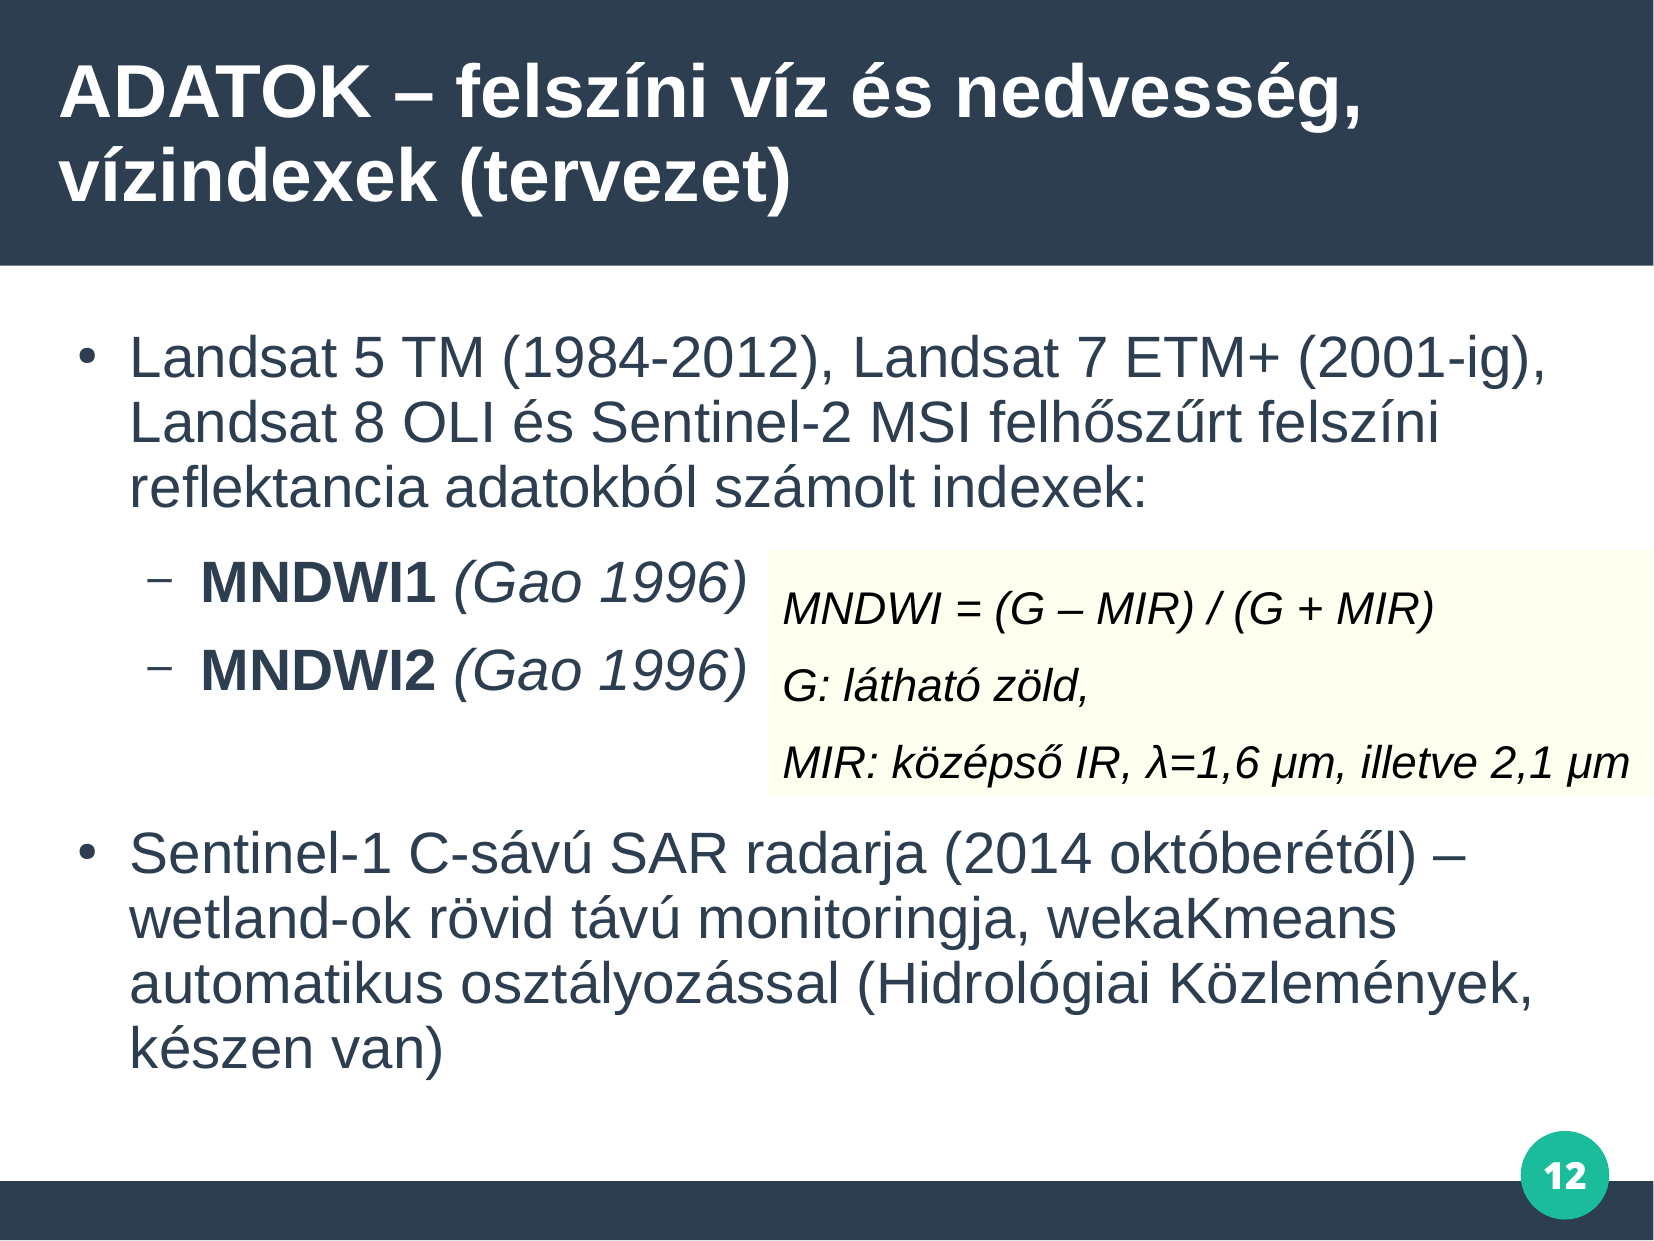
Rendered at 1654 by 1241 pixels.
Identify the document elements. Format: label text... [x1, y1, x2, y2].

title ADATOK – felszíni víz és nedvesség, vízindexek (tervezet) [59, 49, 1595, 207]
list Landsat 5 TM (1984-2012), Landsat 7 ETM+ (2001-ig), Landsat 8 OLI és Sentinel-2 MSI felhőszűrt felszíni reflektancia adatokból számolt indexek: MNDWI1 (Gao 1996) MNDWI2 (Gao 1996) Sentinel-1 C-sávú SAR radarja (2014 októberétől) – wetland-ok rövid távú monitoringja, wekaKmeans automatikus osztályozással (Hidrológiai Közlemények, készen van) [59, 324, 1595, 1152]
text_box MNDWI = (G – MIR) / (G + MIR) G: látható zöld, MIR: középső IR, λ=1,6 μm, illetve 2,1 μm [767, 549, 1654, 768]
